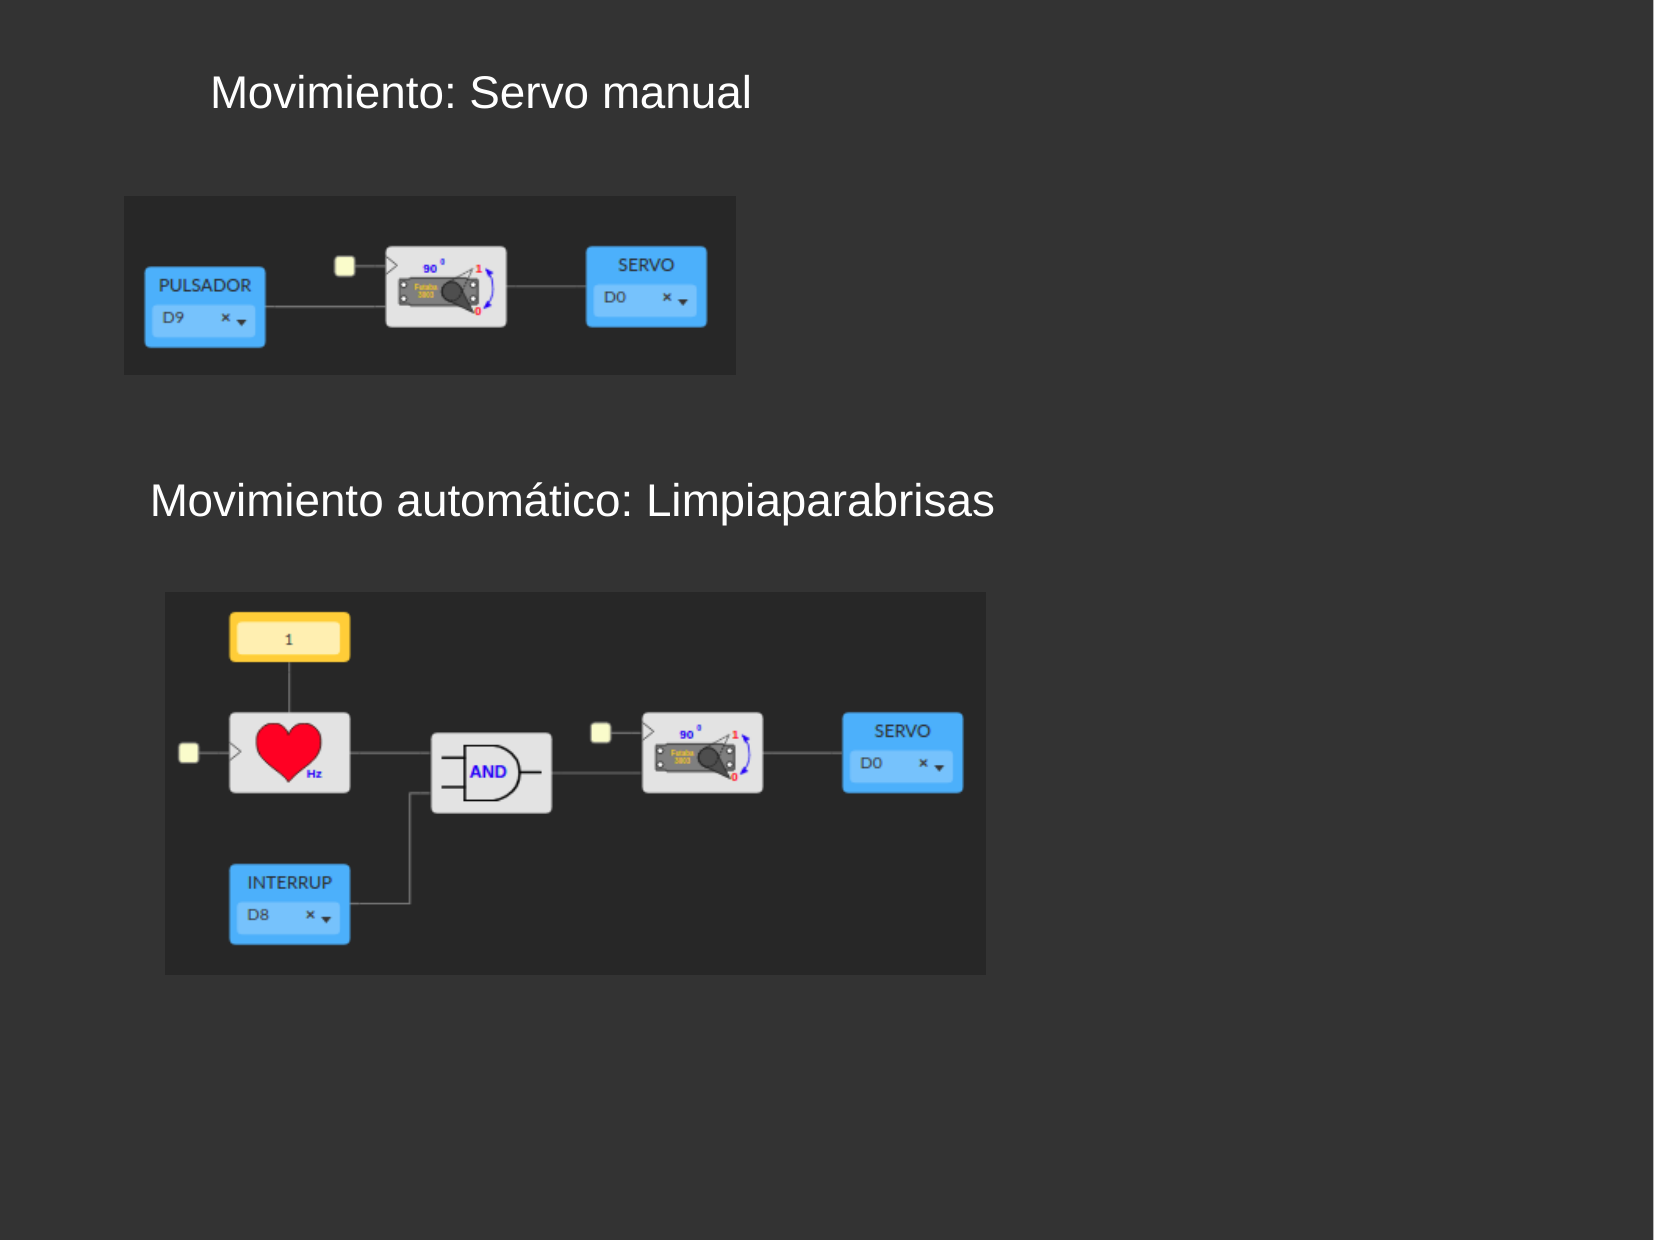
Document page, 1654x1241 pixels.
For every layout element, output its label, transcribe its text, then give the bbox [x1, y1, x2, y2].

picture [124, 196, 736, 375]
text_box Movimiento: Servo manual [195, 59, 901, 150]
text_box Movimiento automático: Limpiaparabrisas [135, 467, 1171, 585]
picture [165, 592, 986, 975]
